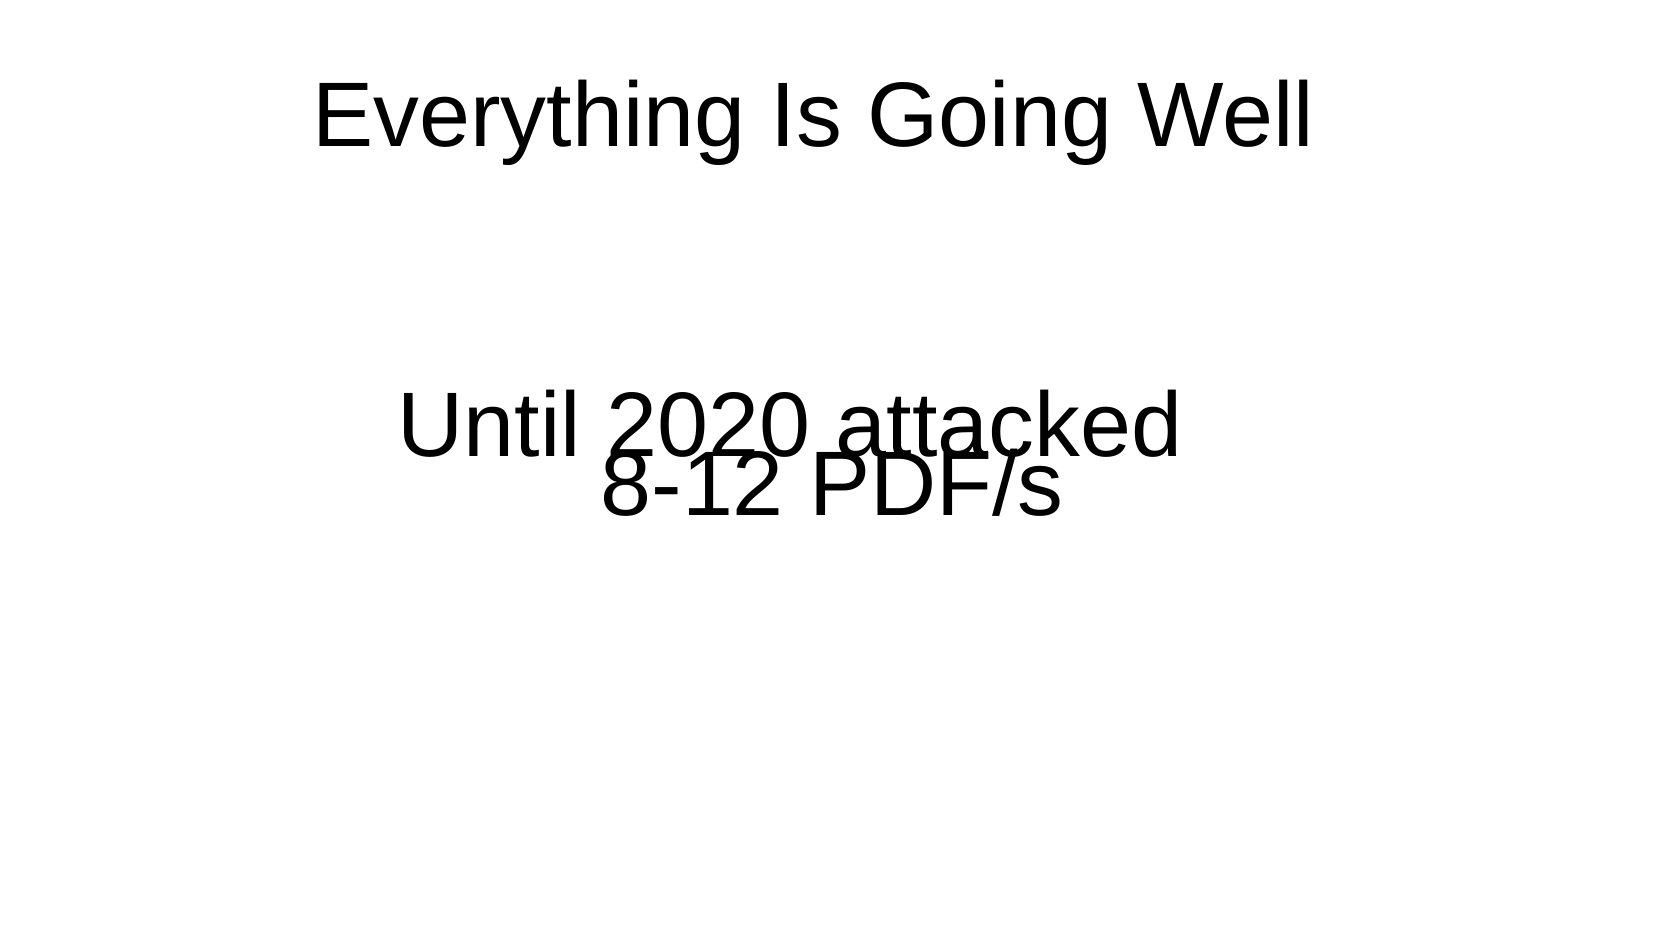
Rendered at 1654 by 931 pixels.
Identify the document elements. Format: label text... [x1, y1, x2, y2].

title Until 2020 attacked [59, 346, 1548, 502]
title Everything Is Going Well [82, 37, 1571, 193]
title 8-12 PDF/s [88, 405, 1577, 562]
